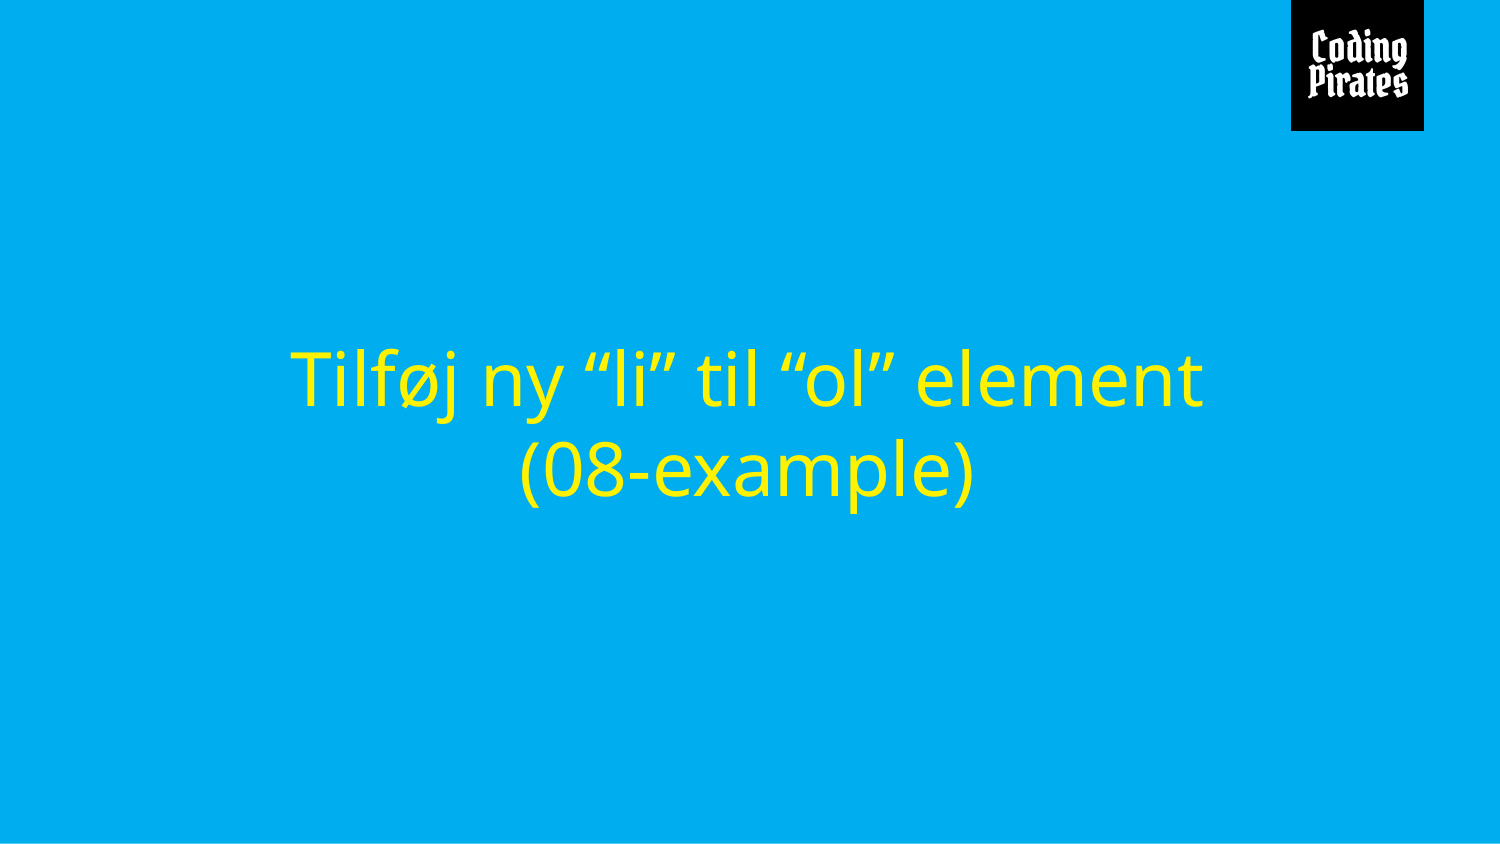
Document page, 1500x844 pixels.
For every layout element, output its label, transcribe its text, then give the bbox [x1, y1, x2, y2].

title Tilføj ny “li” til “ol” element (08-example) [5, 352, 1490, 491]
picture [1292, 0, 1423, 130]
